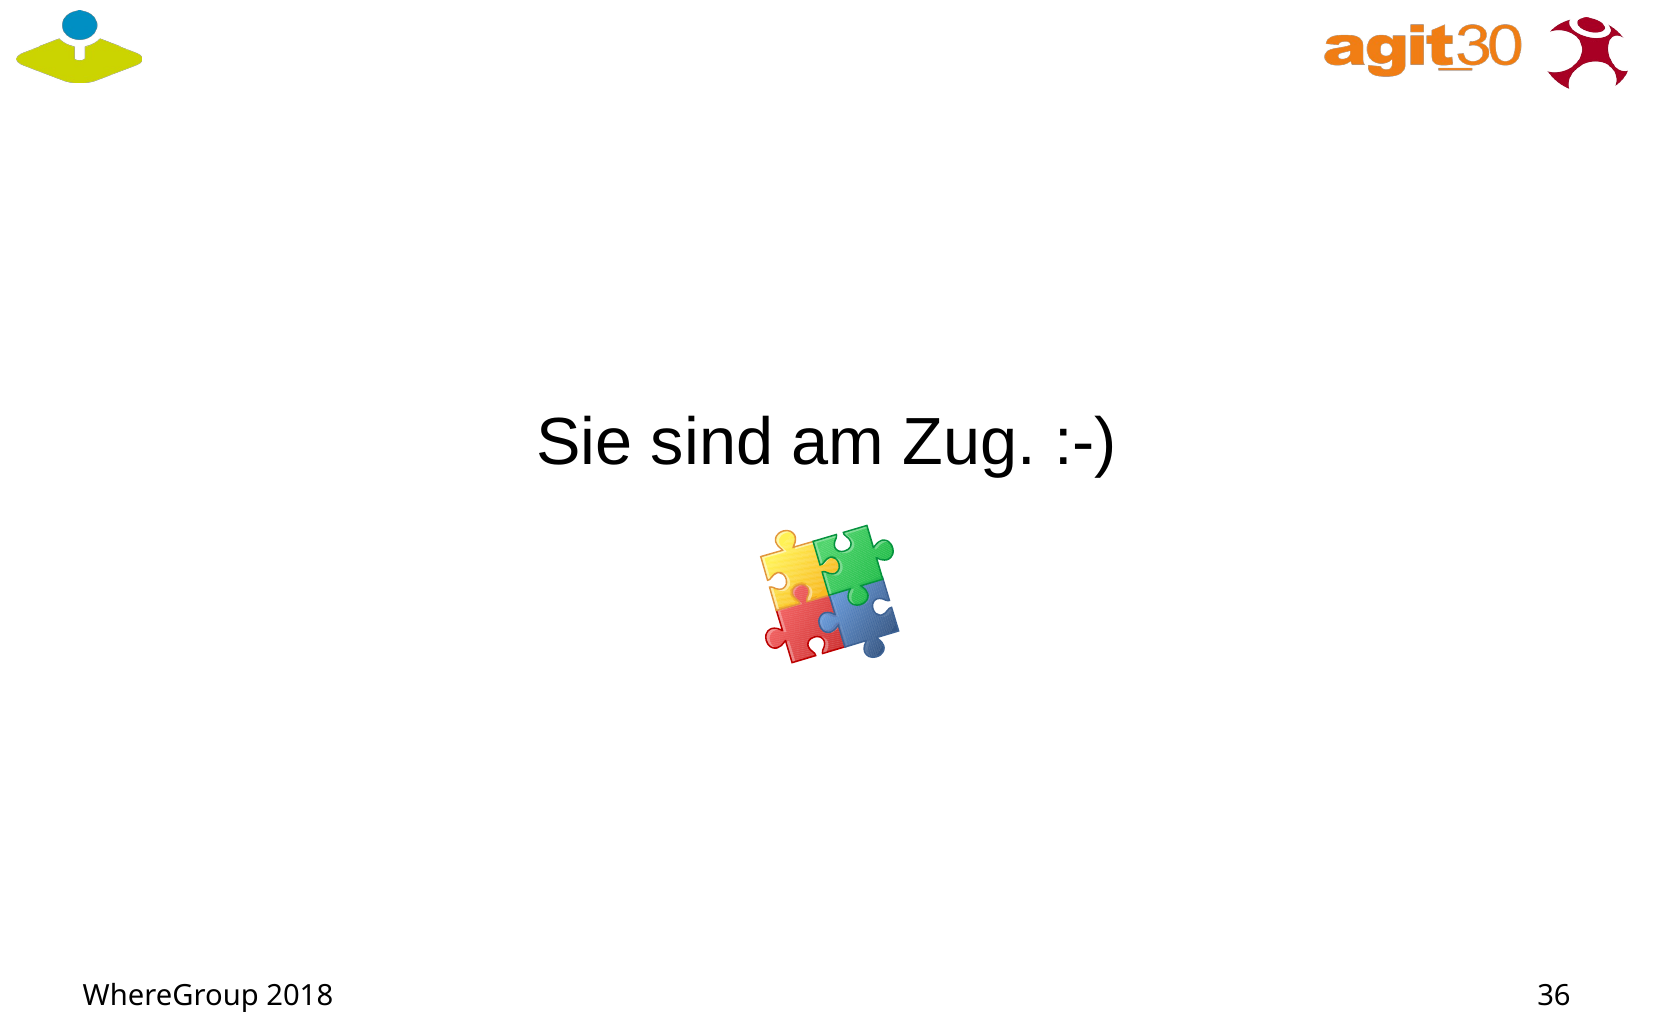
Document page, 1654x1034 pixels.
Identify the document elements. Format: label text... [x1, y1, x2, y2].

picture [751, 515, 910, 674]
subtitle Sie sind am Zug. :-) [82, 41, 1571, 842]
picture [16, 10, 142, 83]
picture [1322, 21, 1524, 41]
picture [1547, 17, 1628, 89]
